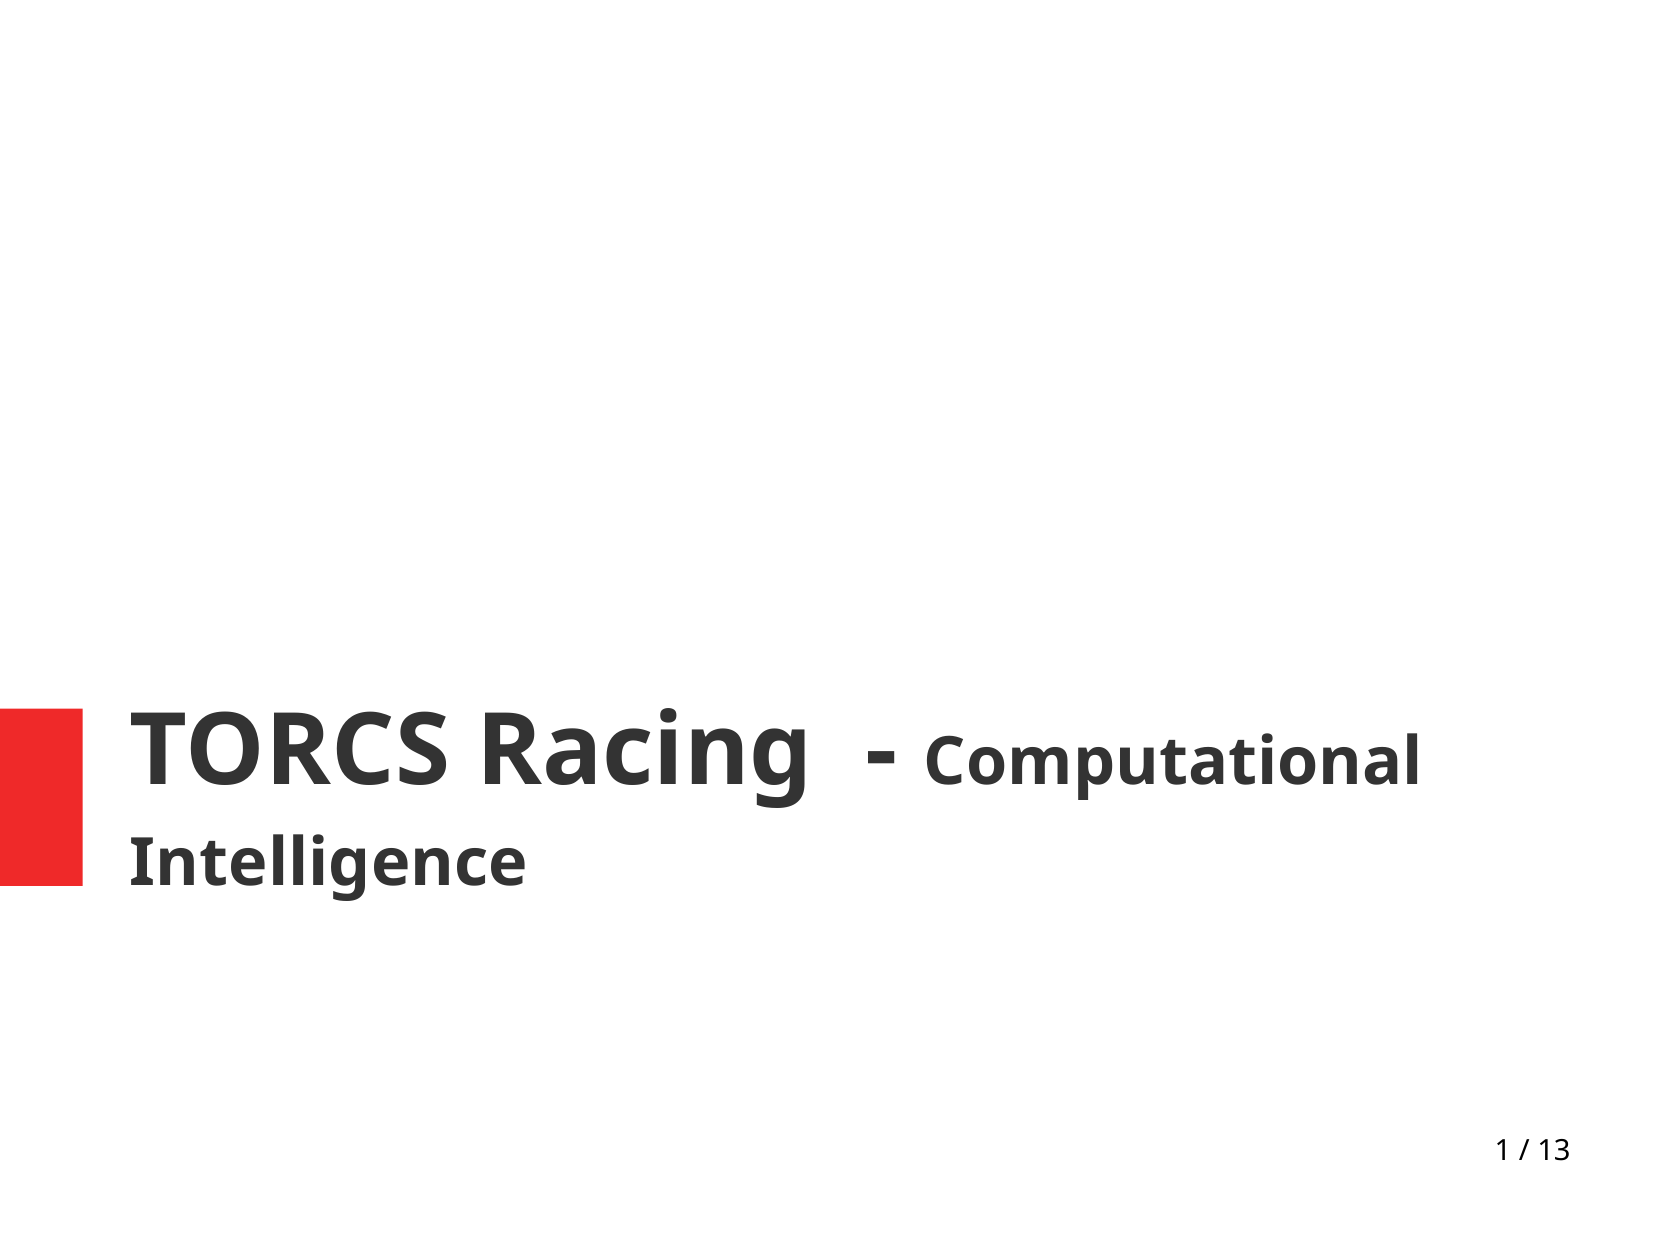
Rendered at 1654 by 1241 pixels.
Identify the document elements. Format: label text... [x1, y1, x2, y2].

title TORCS Racing - Computational Intelligence [129, 673, 1536, 910]
